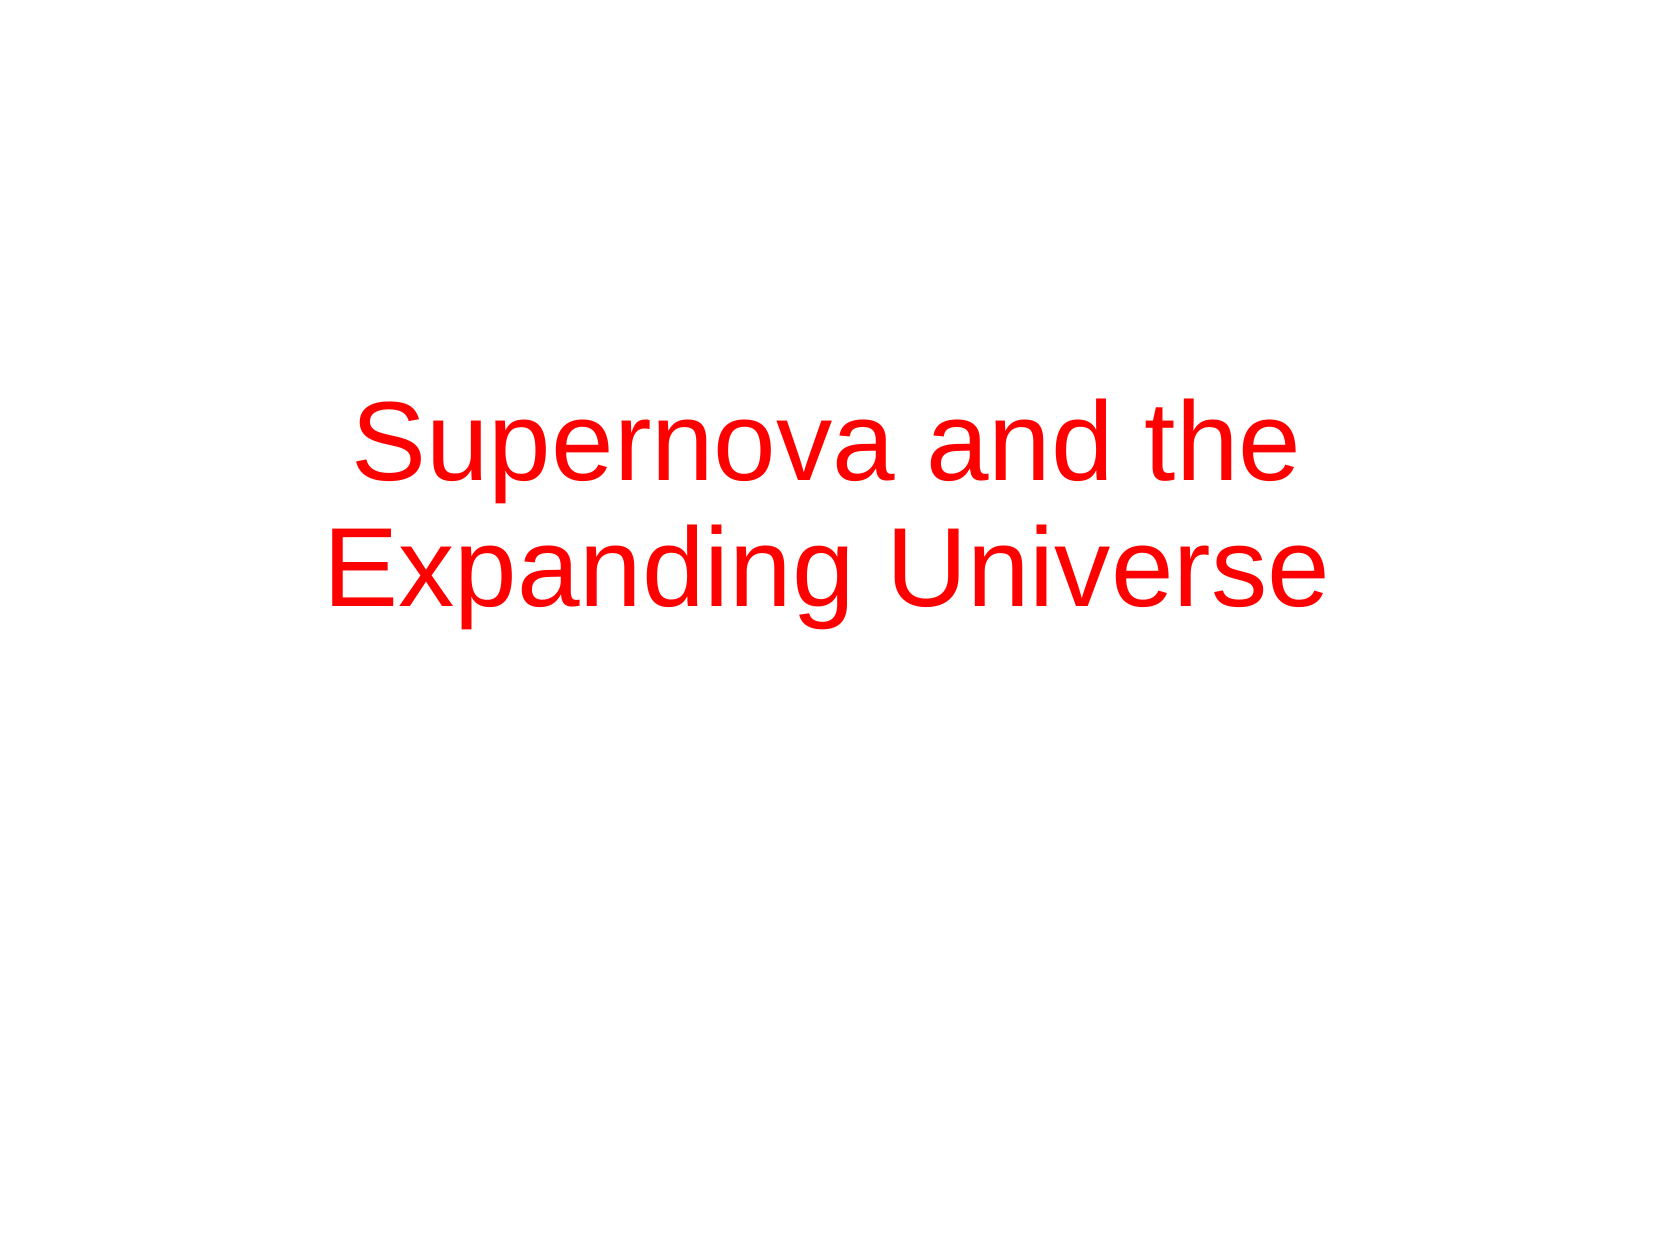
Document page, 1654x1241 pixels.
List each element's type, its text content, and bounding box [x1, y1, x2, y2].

subtitle Supernova and the Expanding Universe [82, 49, 1571, 1109]
